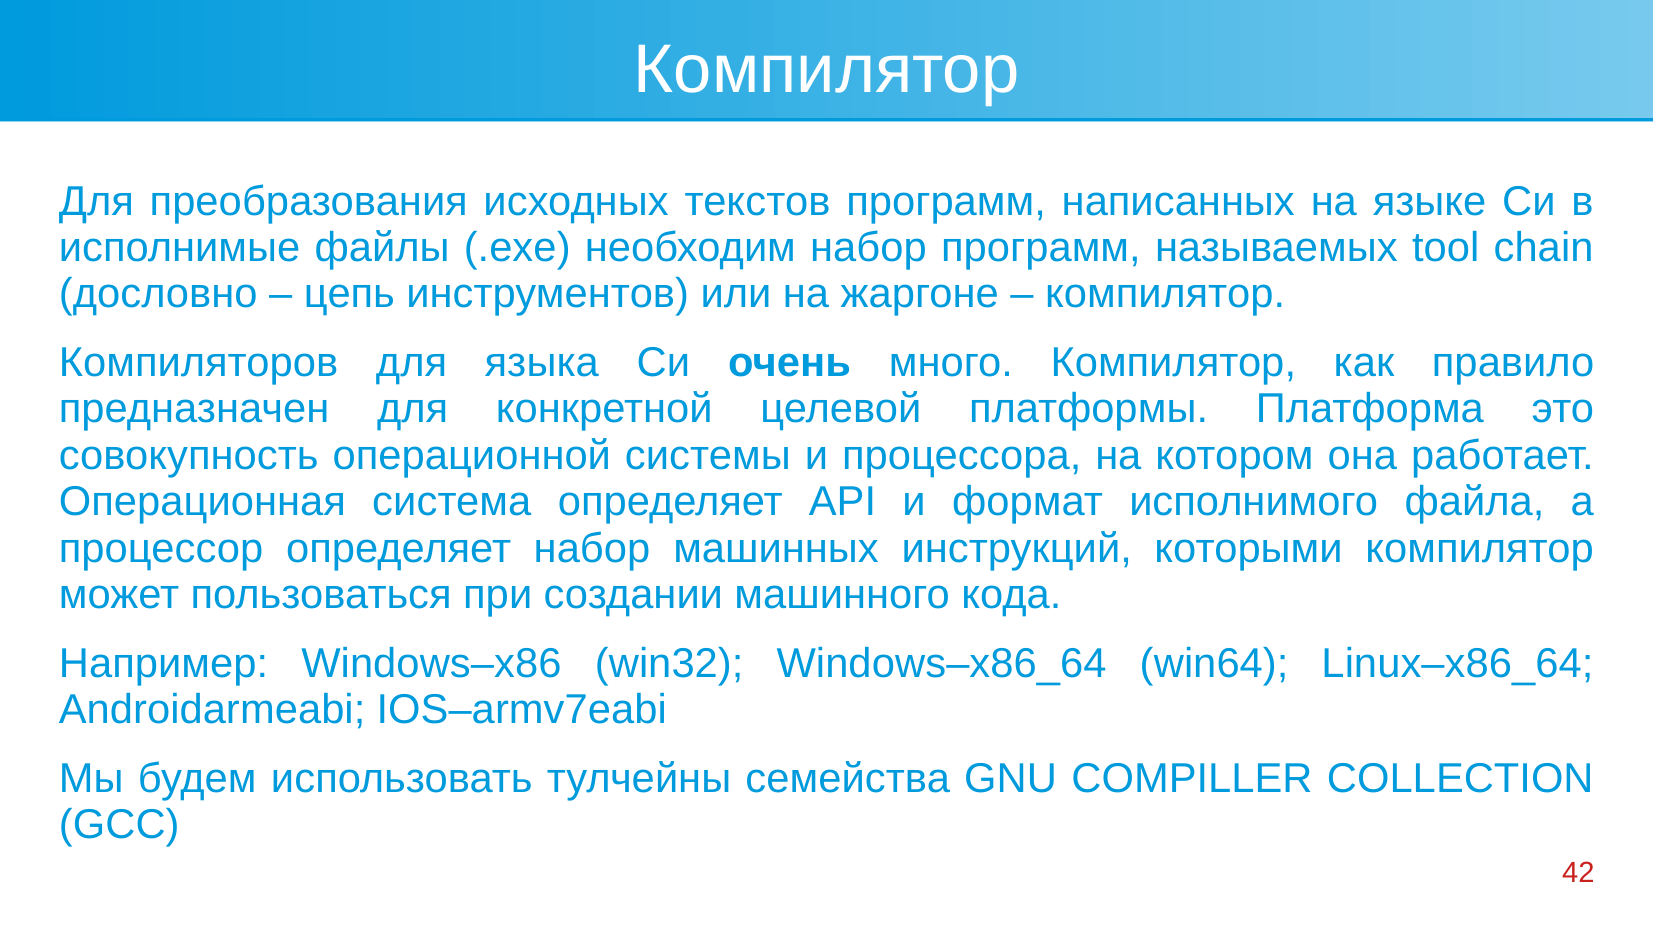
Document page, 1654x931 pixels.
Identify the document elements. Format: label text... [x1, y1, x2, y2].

title Компилятор [59, 29, 1595, 108]
list Для преобразования исходных текстов программ, написанных на языке Си в исполнимые файлы (.exe) необходим набор программ, называемых tool chain (дословно – цепь инструментов) или на жаргоне – компилятор. Компиляторов для языка Си очень много. Компилятор, как правило предназначен для конкретной целевой платформы. Платформа это совокупность операционной системы и процессора, на котором она работает. Операционная система определяет API и формат исполнимого файла, а процессор определяет набор машинных инструкций, которыми компилятор может пользоваться при создании машинного кода. Например: Windows–x86 (win32); Windows–x86_64 (win64); Linux–x86_64; Androidarmeabi; IOS–armv7eabi Мы будем использовать тулчейны семейства GNU COMPILLER COLLECTION (GCC) [59, 177, 1595, 826]
